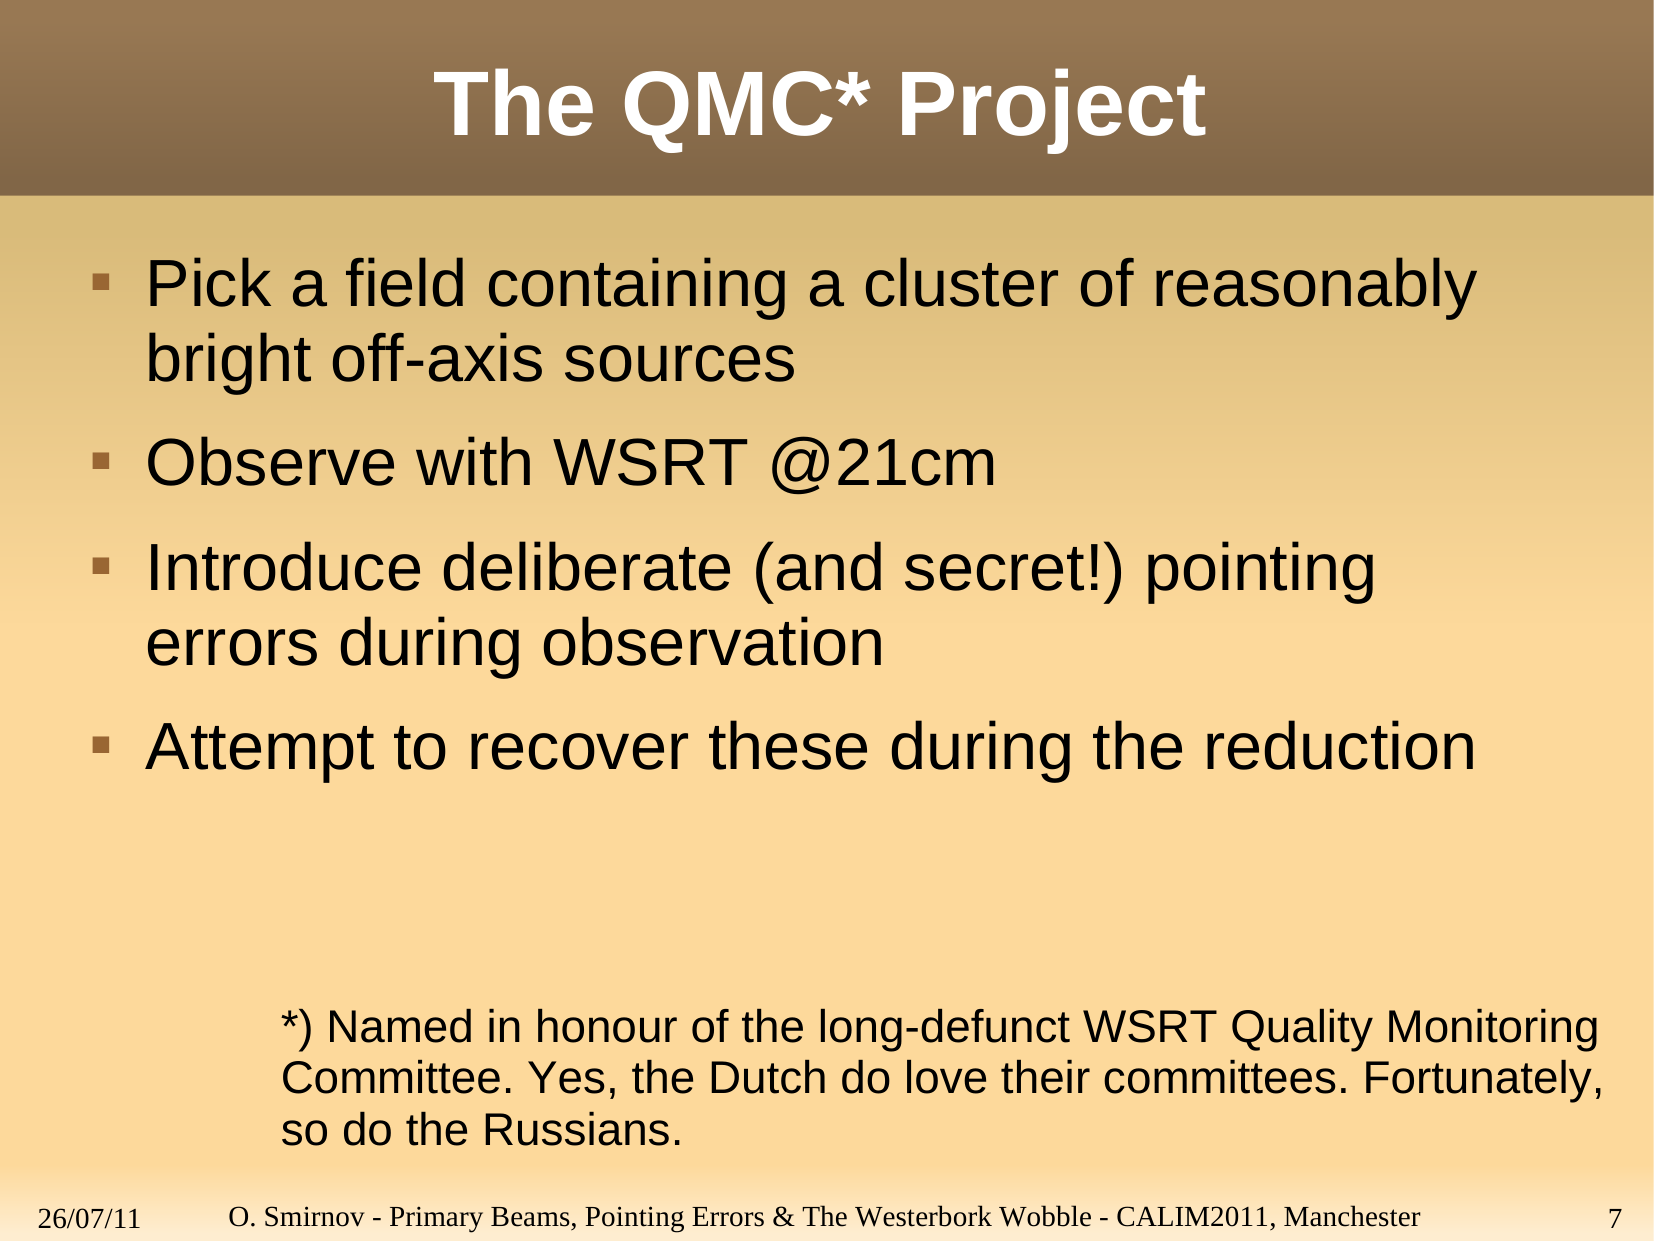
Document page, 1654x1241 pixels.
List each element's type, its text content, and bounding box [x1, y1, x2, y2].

list Pick a field containing a cluster of reasonably bright off-axis sources Observe with WSRT @21cm Introduce deliberate (and secret!) pointing errors during observation Attempt to recover these during the reduction [75, 246, 1564, 1051]
text_box *) Named in honour of the long-defunct WSRT Quality Monitoring Committee. Yes, the Dutch do love their committees. Fortunately, so do the Russians. [266, 993, 1654, 1163]
picture [0, 0, 1654, 1241]
title The QMC* Project [76, 7, 1565, 200]
